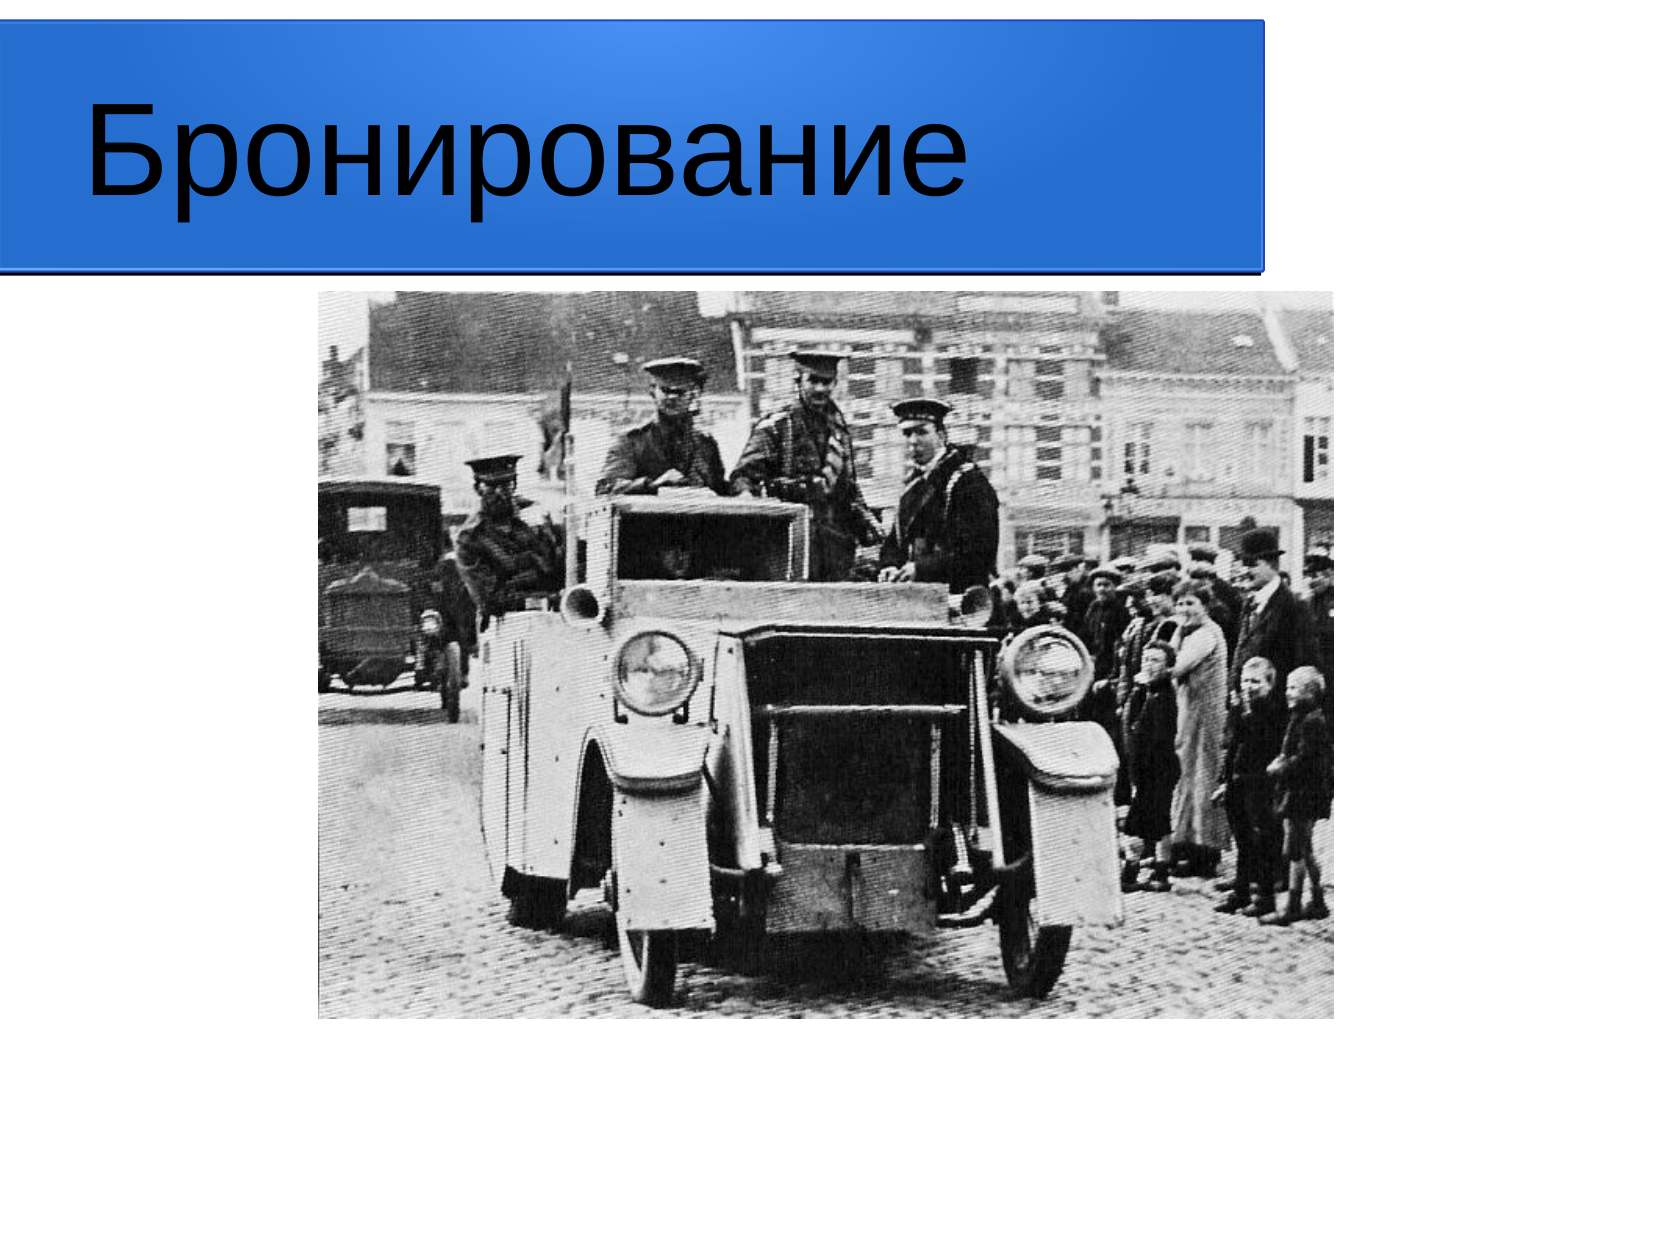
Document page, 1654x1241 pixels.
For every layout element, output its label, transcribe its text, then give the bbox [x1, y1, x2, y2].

picture [318, 291, 1334, 1019]
title Бронирование [82, 47, 1235, 252]
